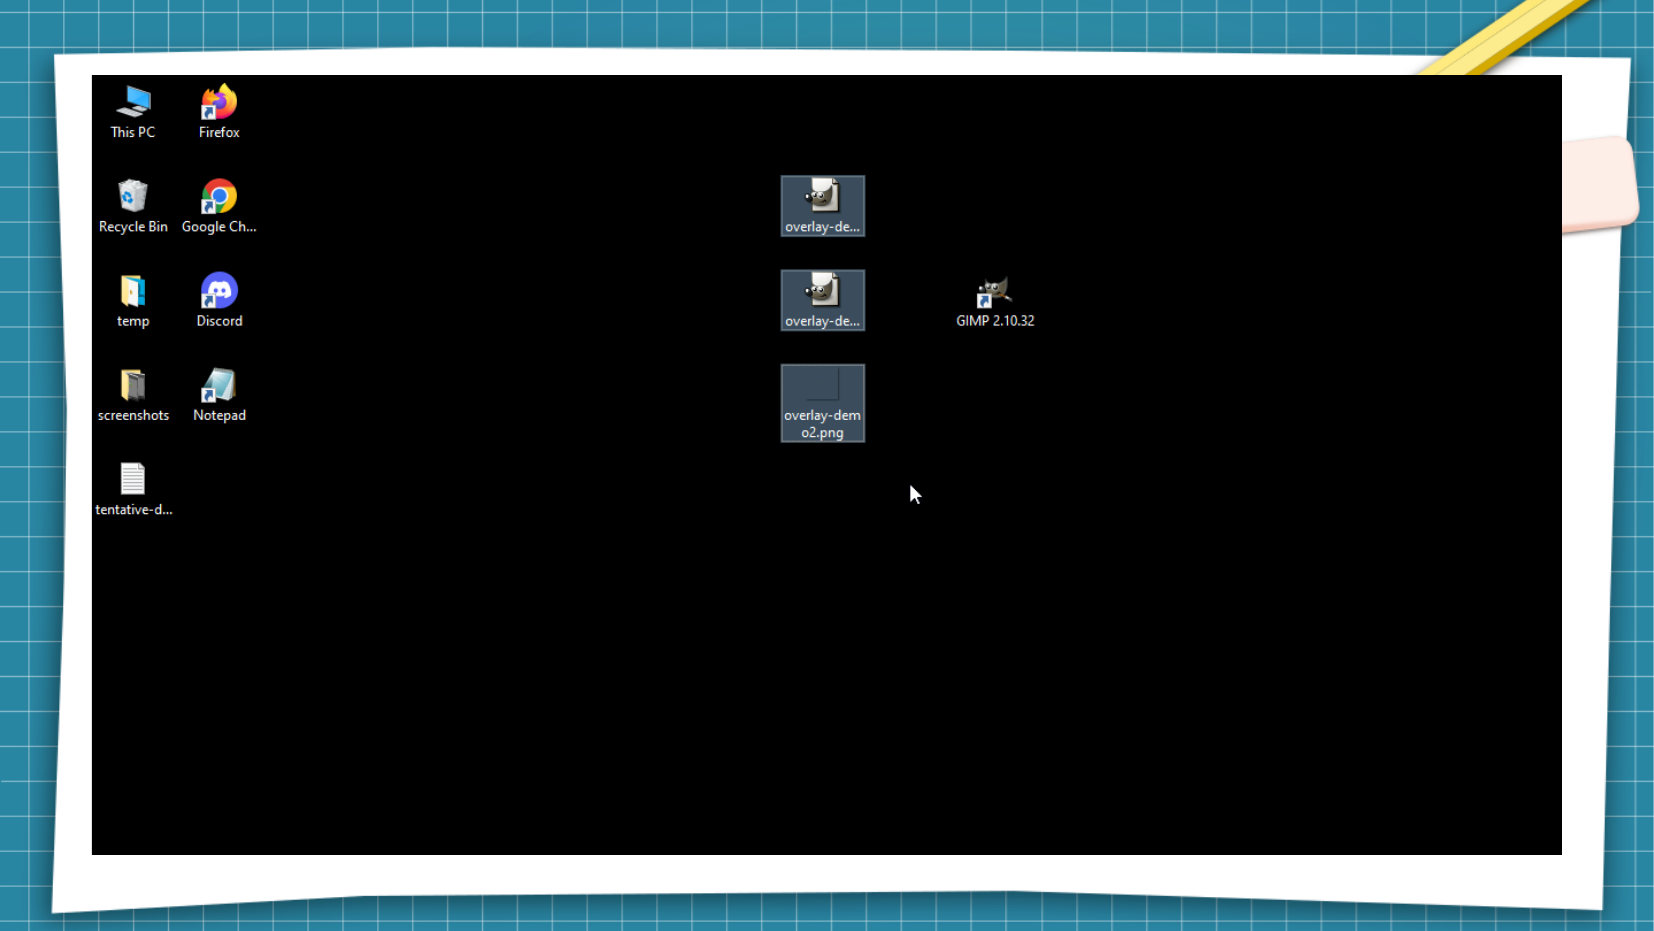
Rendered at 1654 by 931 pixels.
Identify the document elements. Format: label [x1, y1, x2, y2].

picture [91, 75, 1562, 855]
